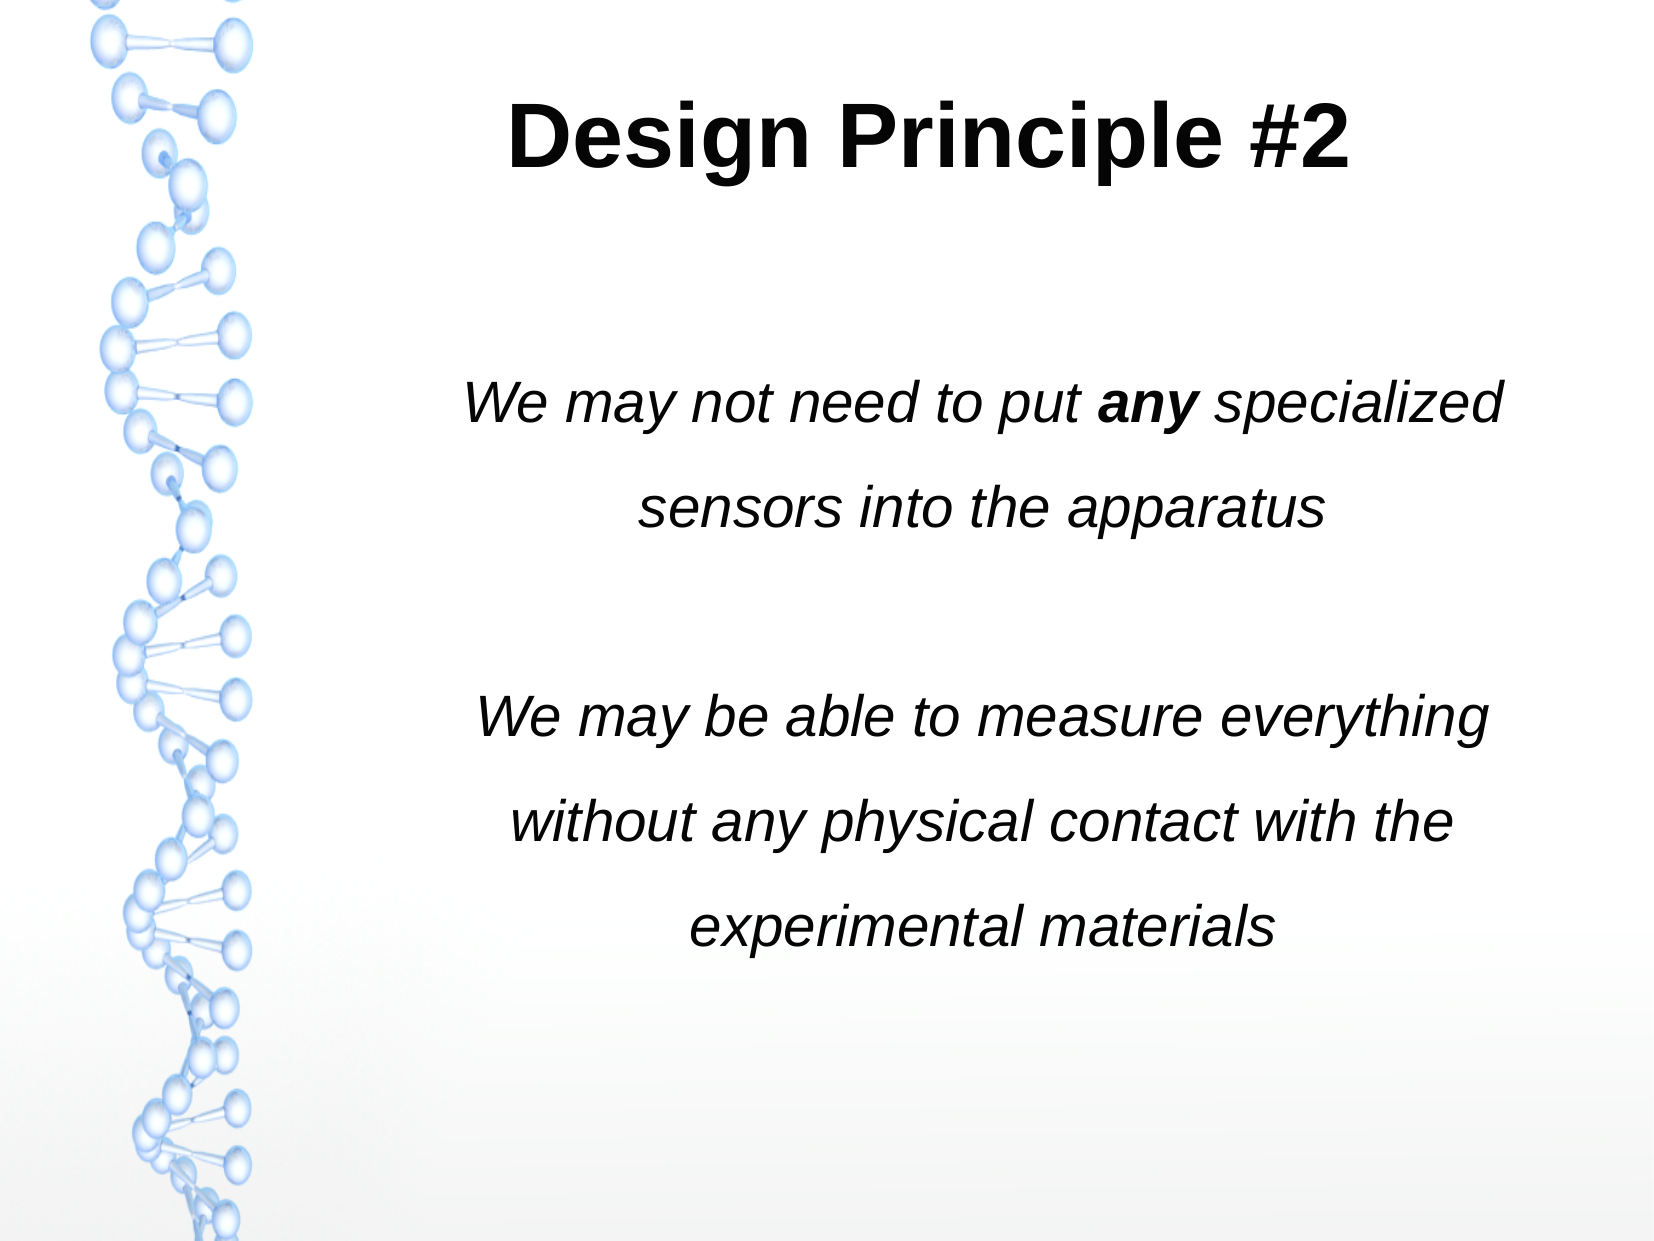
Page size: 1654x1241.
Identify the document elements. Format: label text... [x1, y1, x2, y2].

list We may not need to put any specialized sensors into the apparatus We may be able to measure everything without any physical contact with the experimental materials [375, 254, 1541, 1050]
title Design Principle #2 [265, 47, 1595, 226]
picture [0, 0, 1654, 1241]
